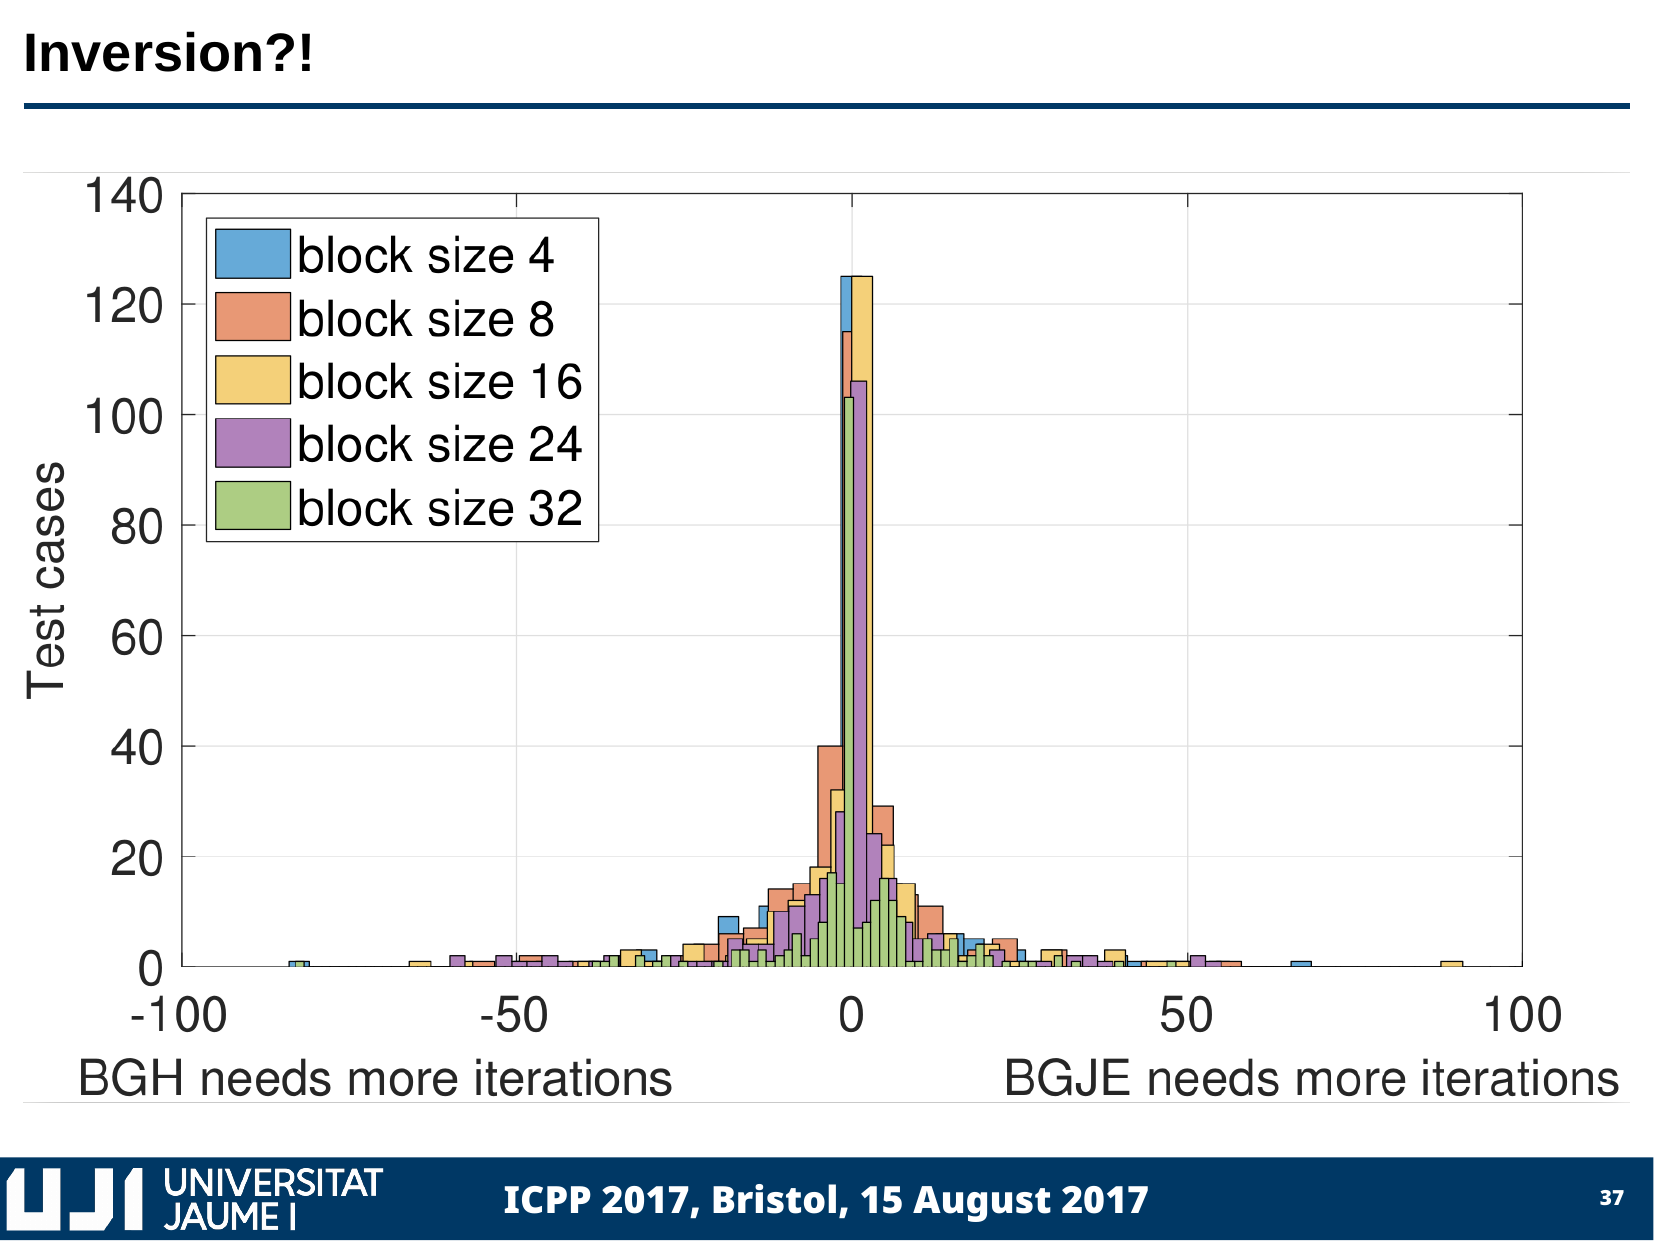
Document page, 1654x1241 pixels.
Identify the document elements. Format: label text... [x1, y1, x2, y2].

picture [23, 141, 1630, 1134]
picture [0, 1158, 390, 1241]
title Inversion?! [23, 0, 1630, 107]
